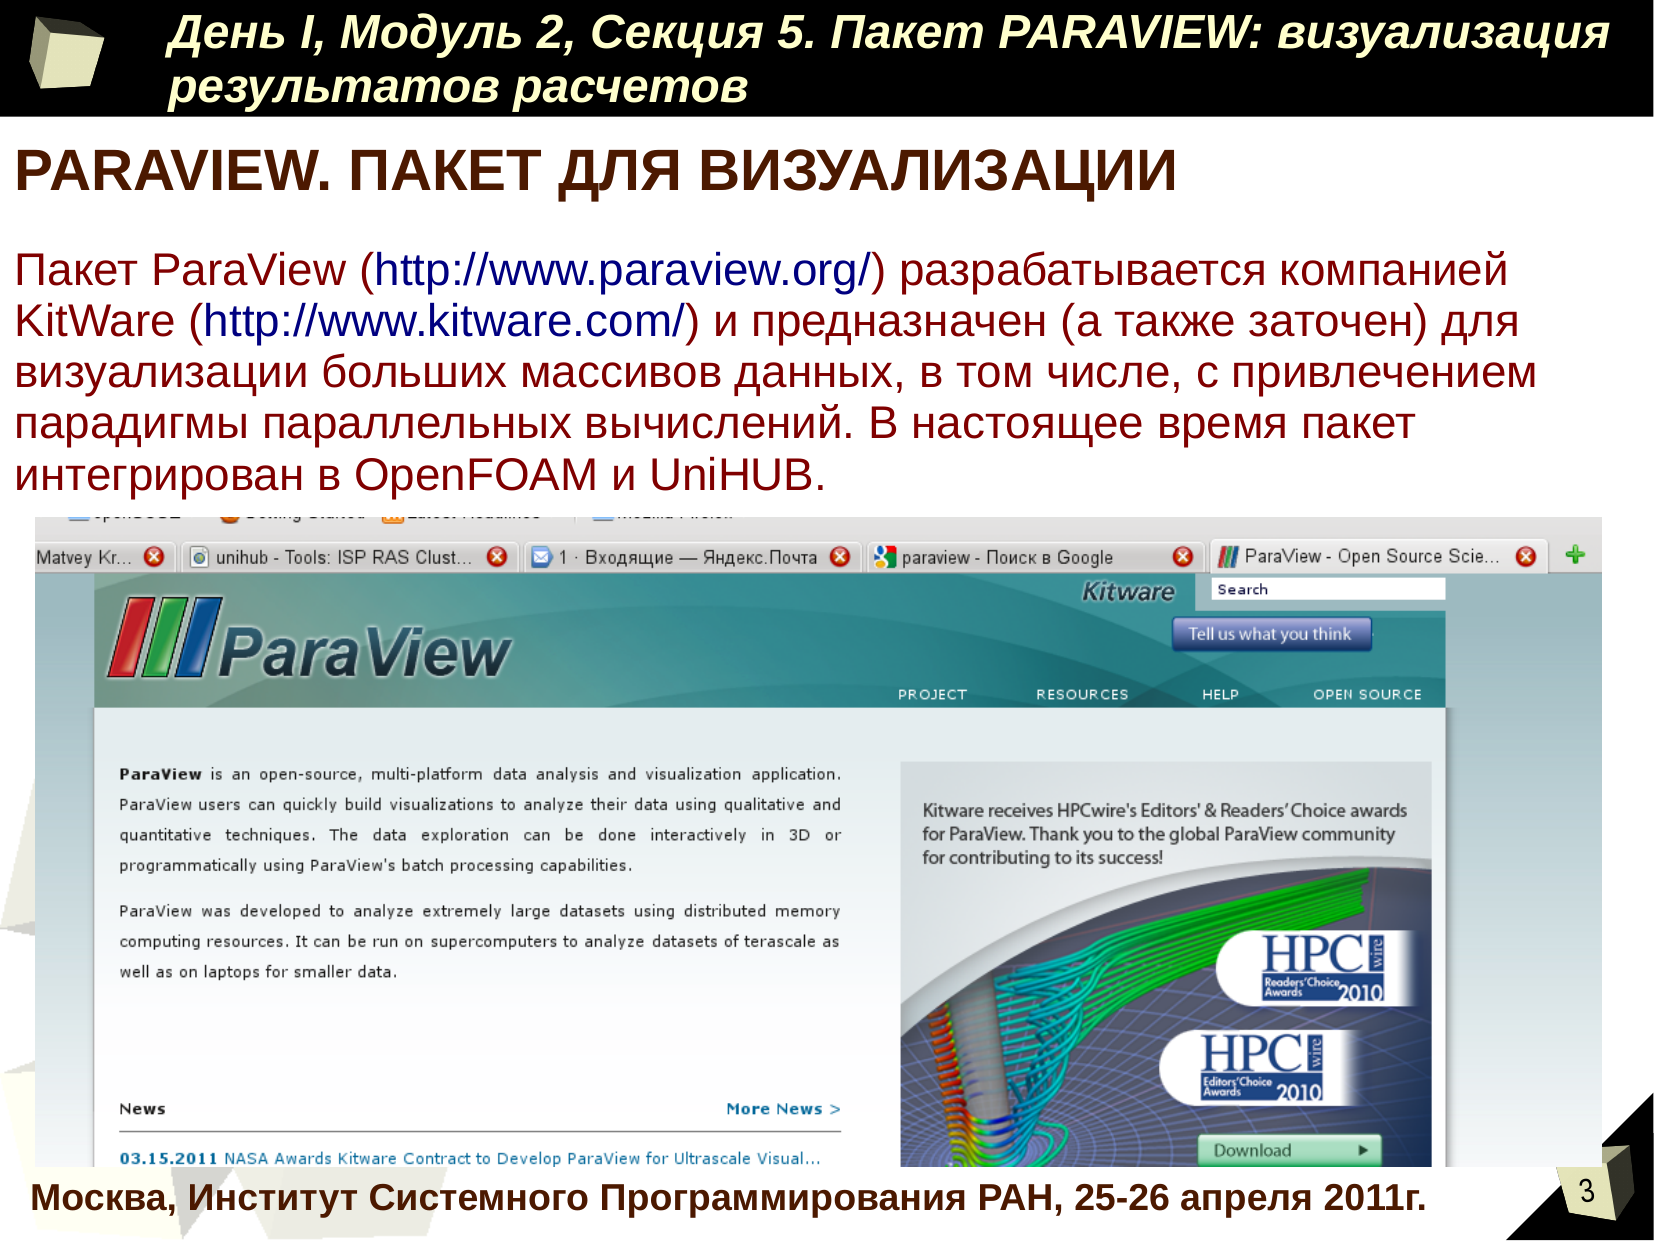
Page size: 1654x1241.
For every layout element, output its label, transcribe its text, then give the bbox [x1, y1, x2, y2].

picture [0, 517, 1602, 1241]
picture [464, 1193, 472, 1198]
text_box Пакет ParaView (http://www.paraview.org/) разрабатывается компанией KitWare (http://www.kitware.com/) и предназначен (а также заточен) для визуализации больших массивов данных, в том числе, с привлечением парадигмы параллельных вычислений. В настоящее время пакет интегрирован в OpenFOAM и UniHUB. [0, 236, 1654, 508]
text_box PARAVIEW. ПАКЕТ ДЛЯ ВИЗУАЛИЗАЦИИ [0, 130, 1654, 211]
